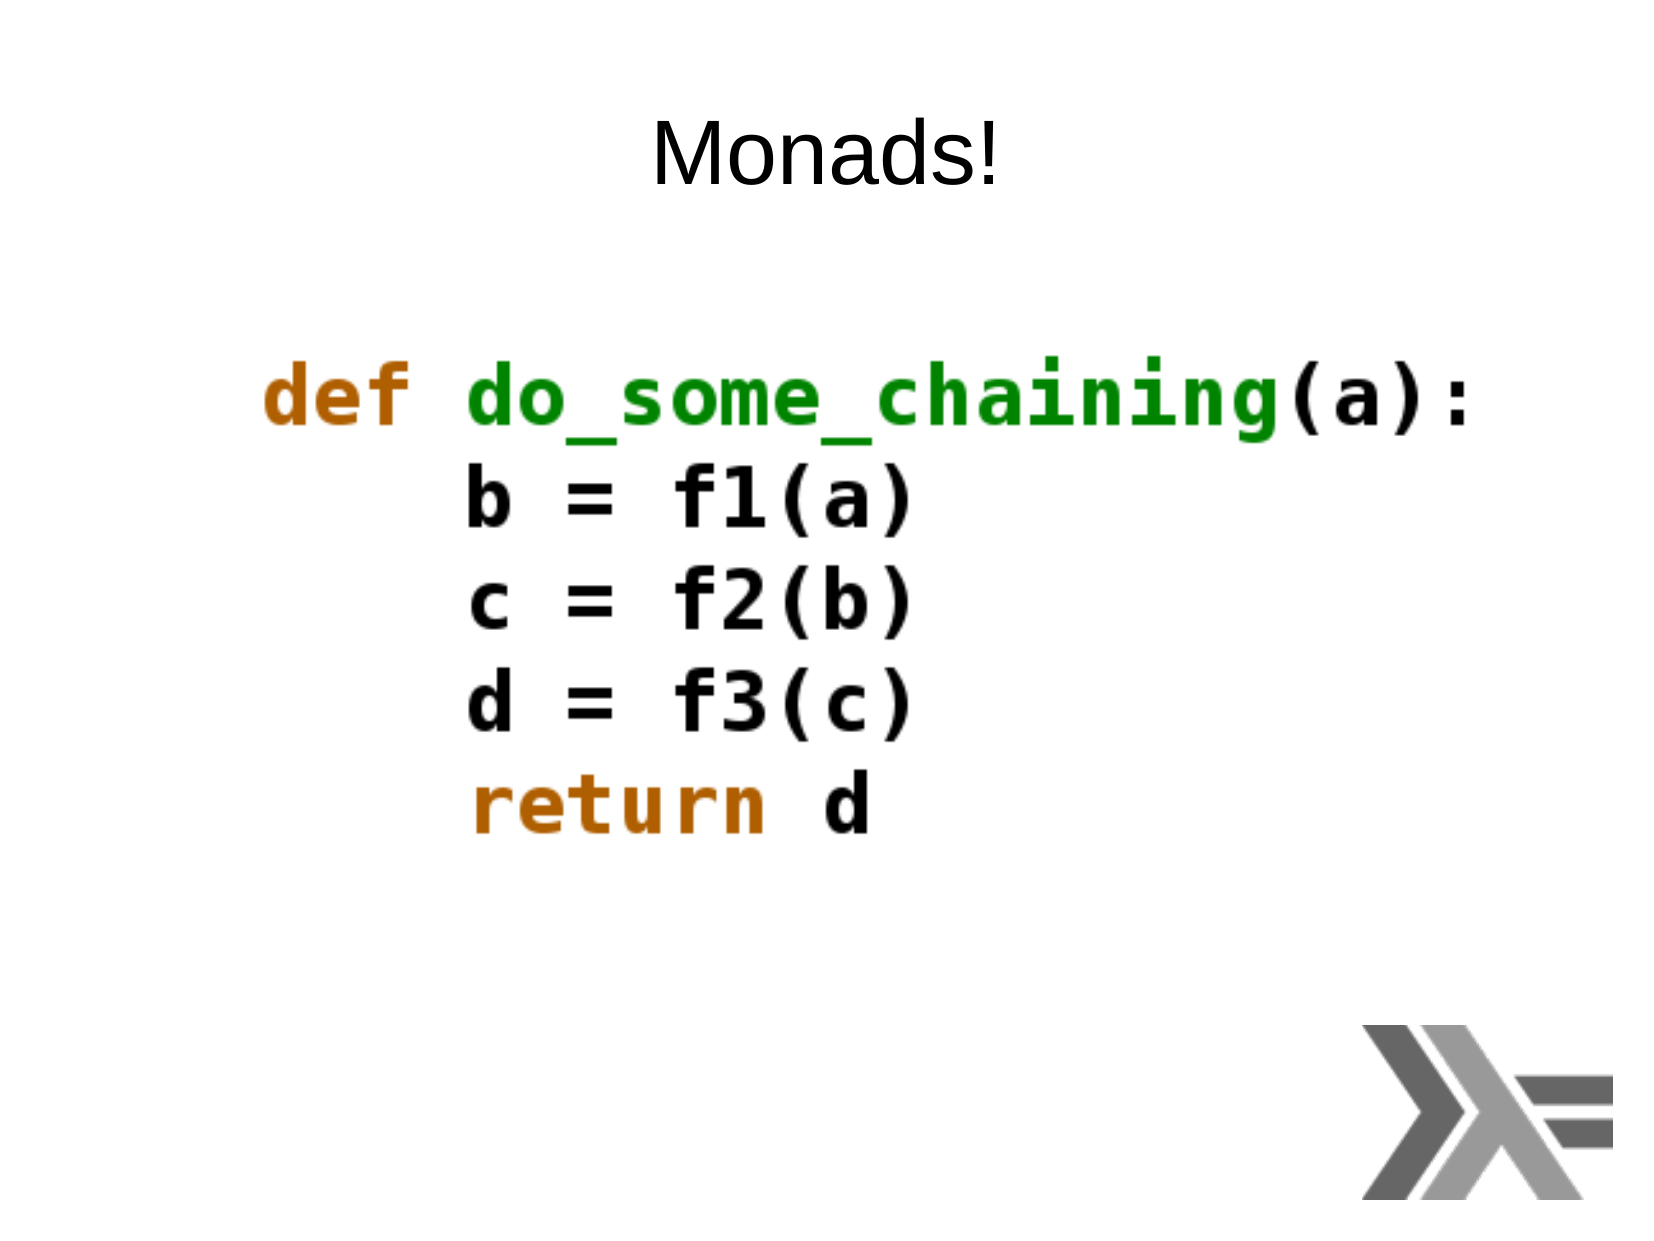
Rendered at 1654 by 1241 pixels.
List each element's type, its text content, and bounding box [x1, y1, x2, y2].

picture [1362, 1025, 1613, 1201]
picture [258, 339, 1490, 875]
title Monads! [82, 56, 1571, 250]
